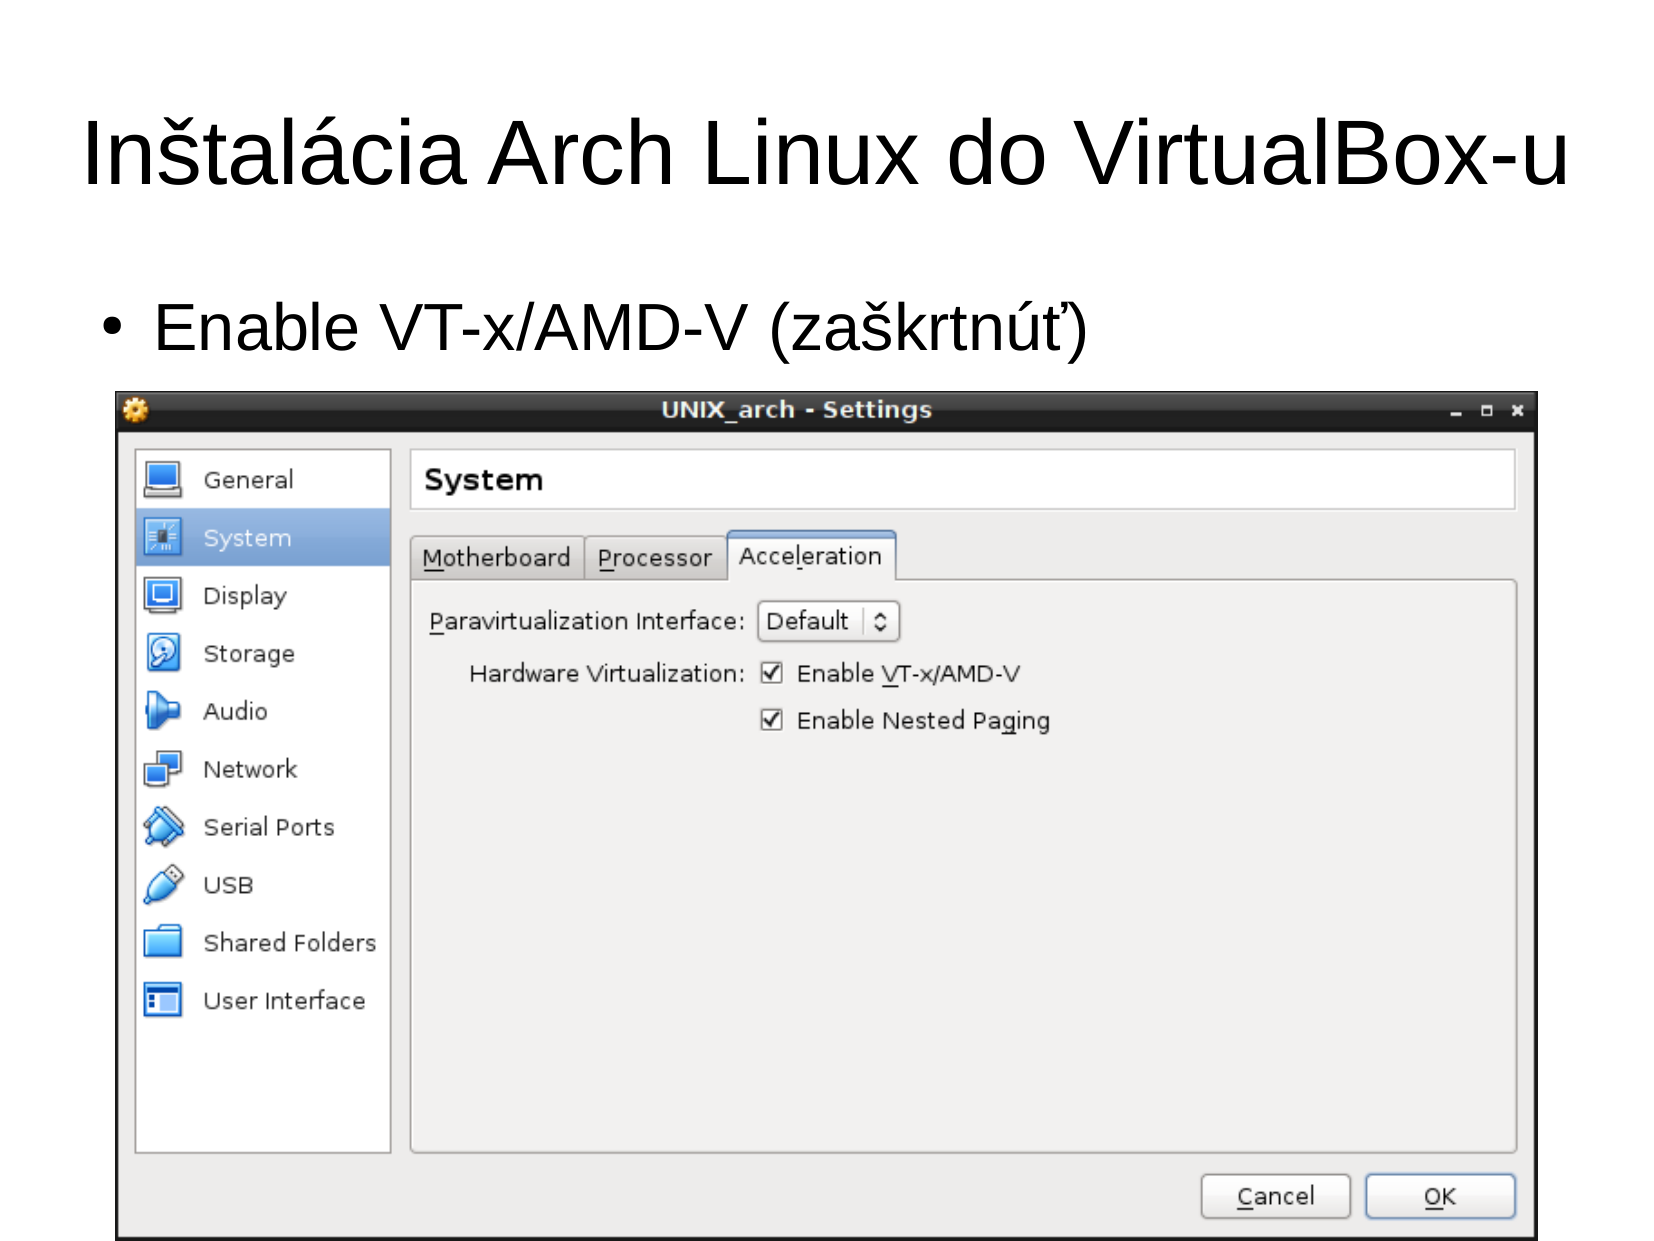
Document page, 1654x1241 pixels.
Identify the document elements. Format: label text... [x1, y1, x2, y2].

list Enable VT-x/AMD-V (zaškrtnúť) [82, 290, 1571, 1010]
picture [115, 391, 1538, 1241]
title Inštalácia Arch Linux do VirtualBox-u [0, 49, 1654, 257]
